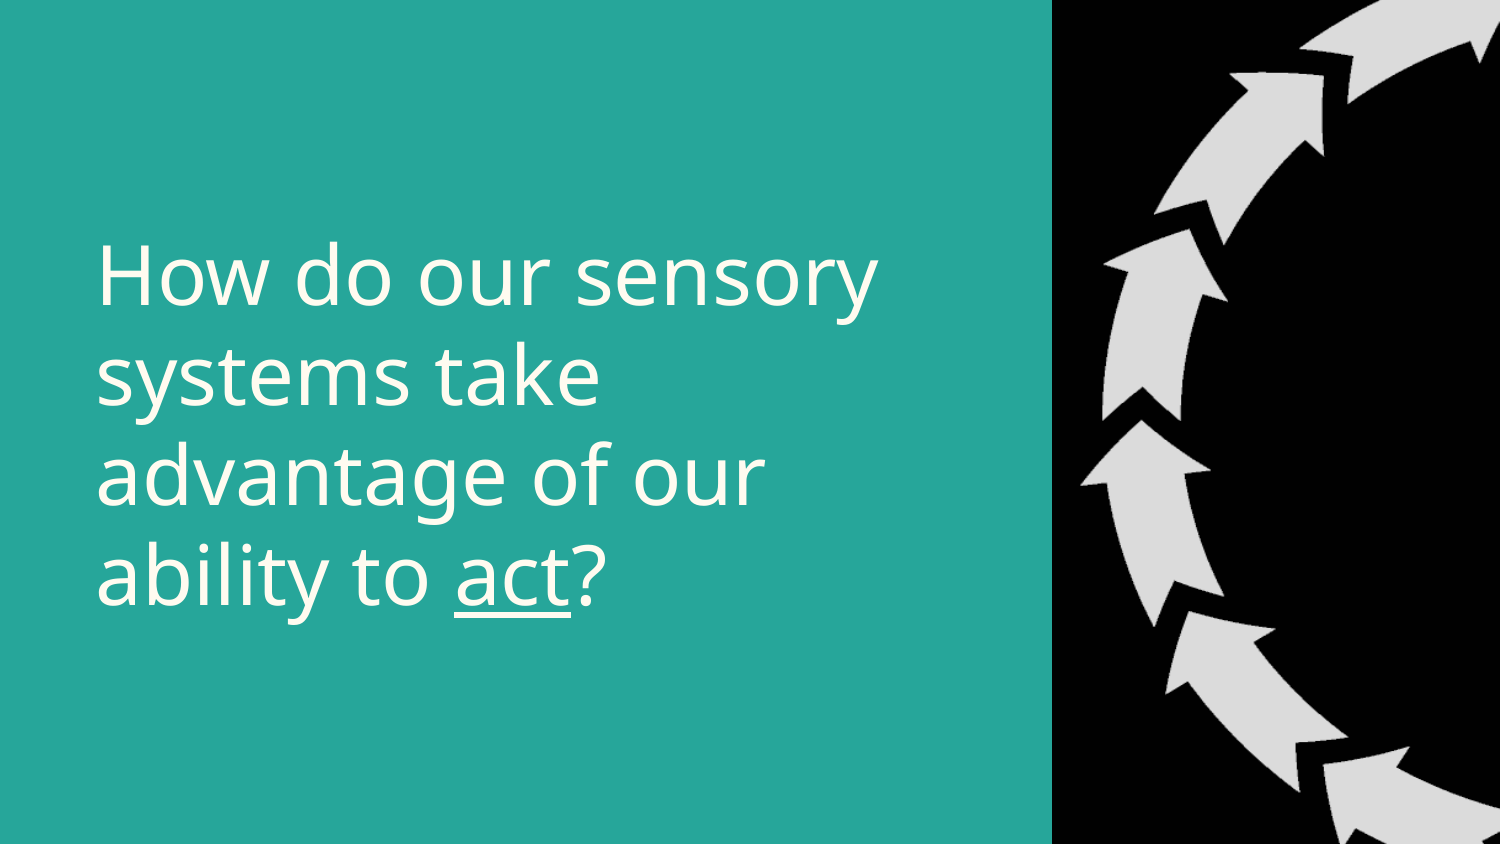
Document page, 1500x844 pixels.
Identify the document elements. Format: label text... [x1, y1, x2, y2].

picture [1052, 0, 1500, 844]
title How do our sensory systems take advantage of our ability to act? [80, 86, 1000, 758]
